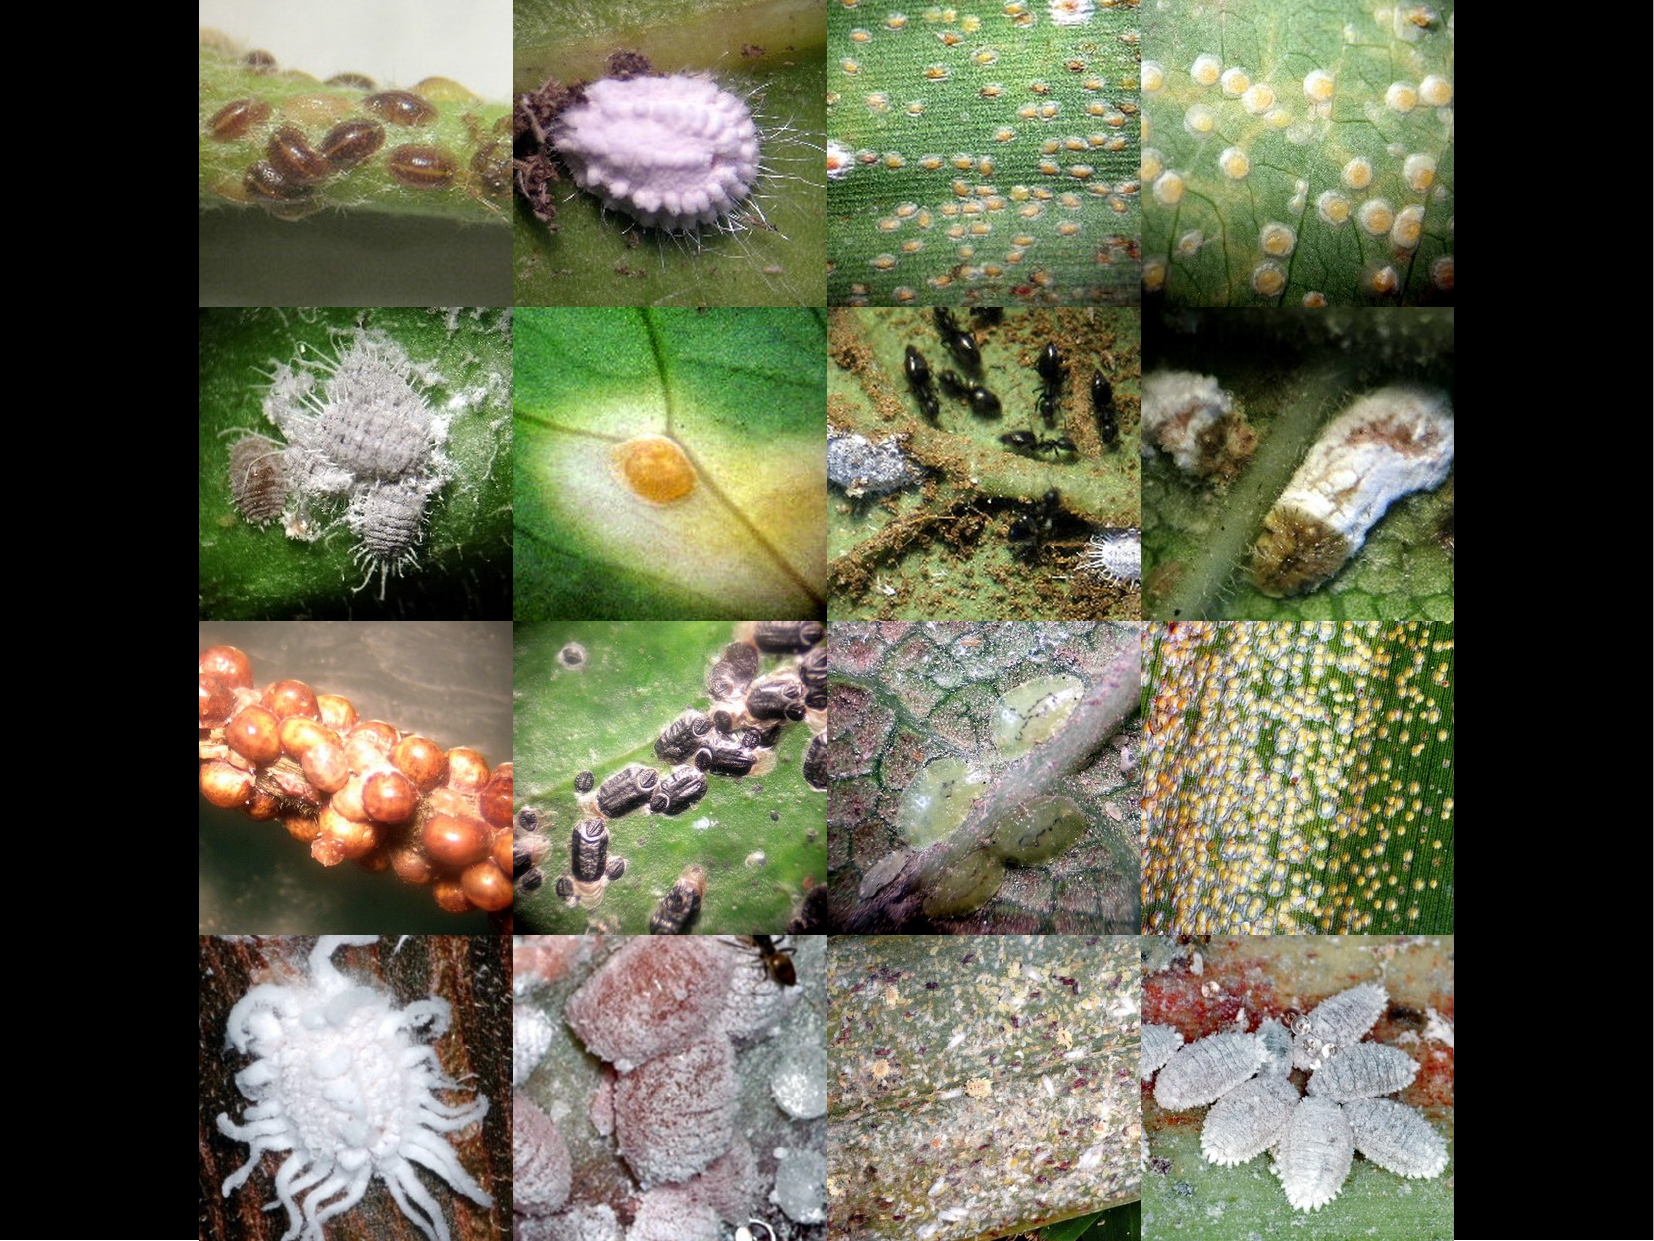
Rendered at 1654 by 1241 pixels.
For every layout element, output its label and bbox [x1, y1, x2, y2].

picture [199, 0, 1454, 1241]
